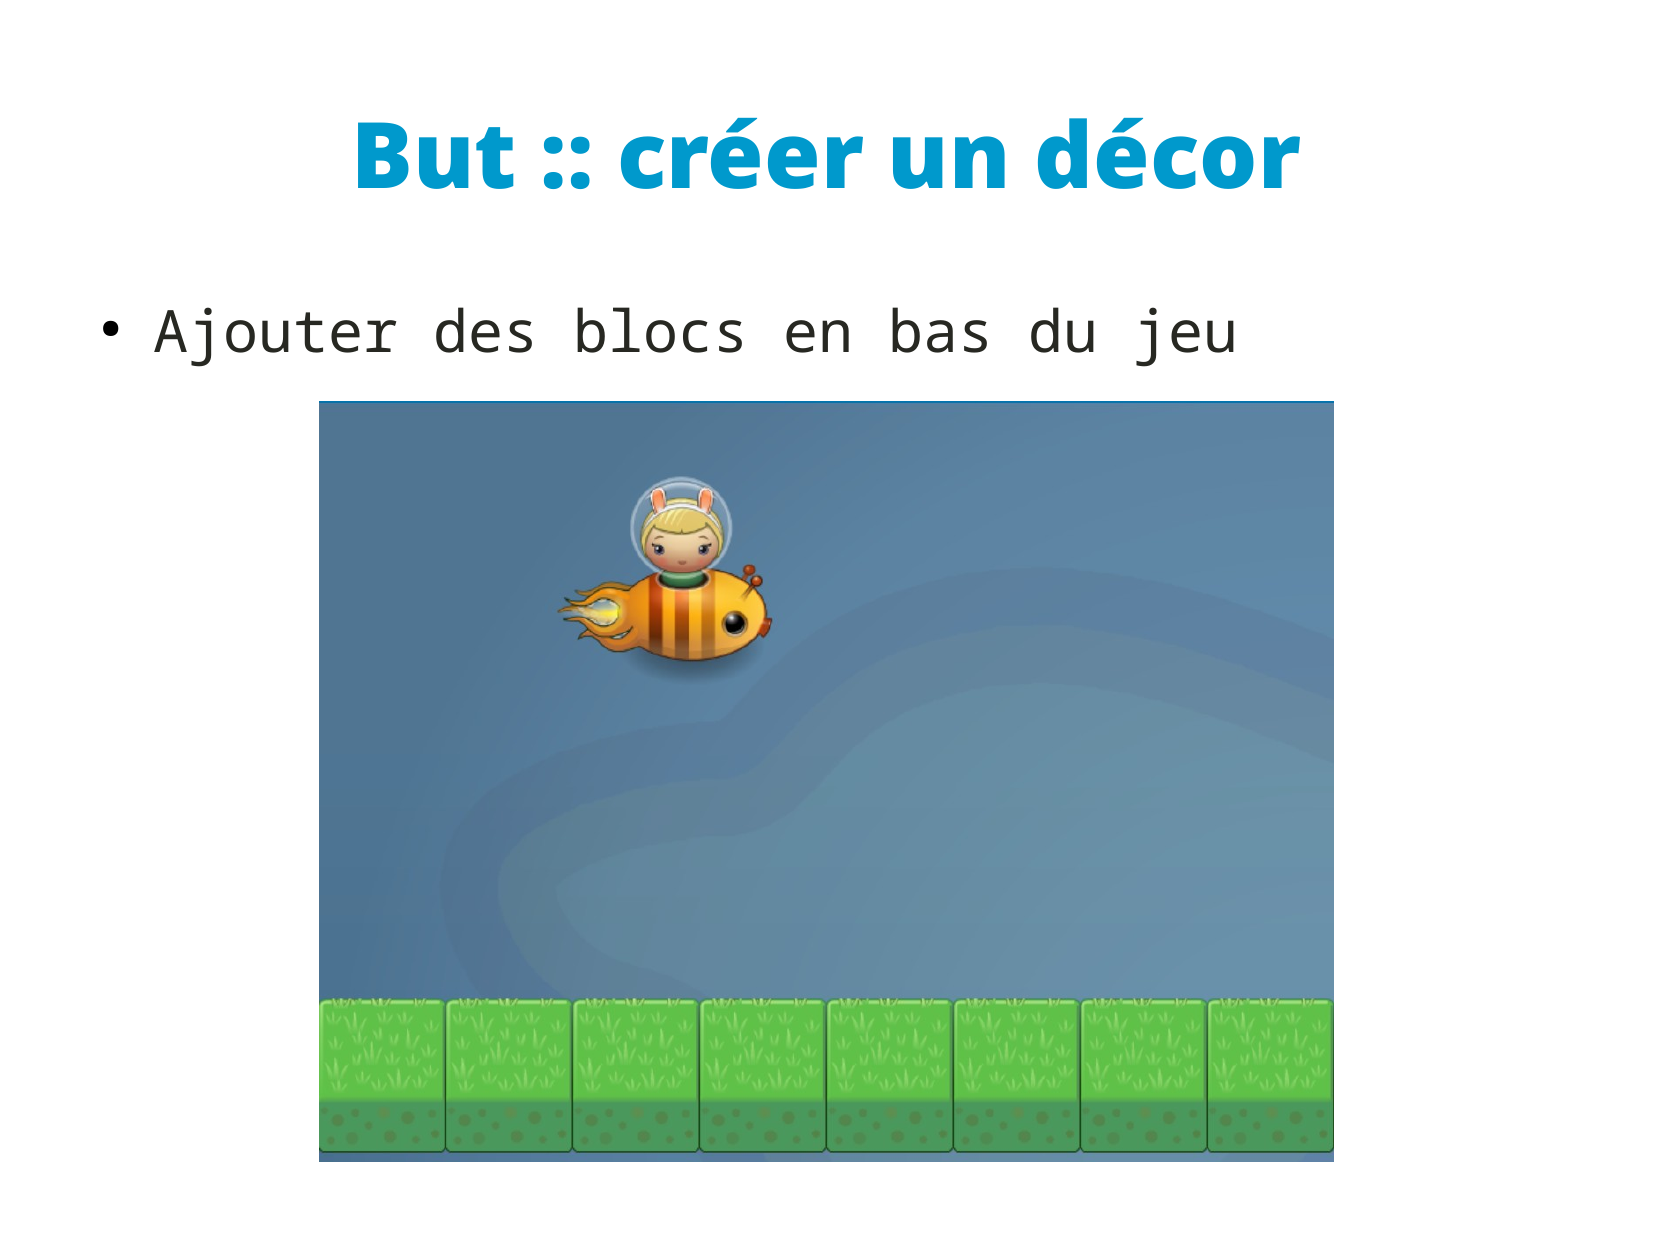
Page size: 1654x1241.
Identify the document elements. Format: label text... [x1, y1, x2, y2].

title But :: créer un décor [82, 49, 1571, 257]
list Ajouter des blocs en bas du jeu [82, 290, 1571, 1010]
picture [319, 403, 1334, 1162]
